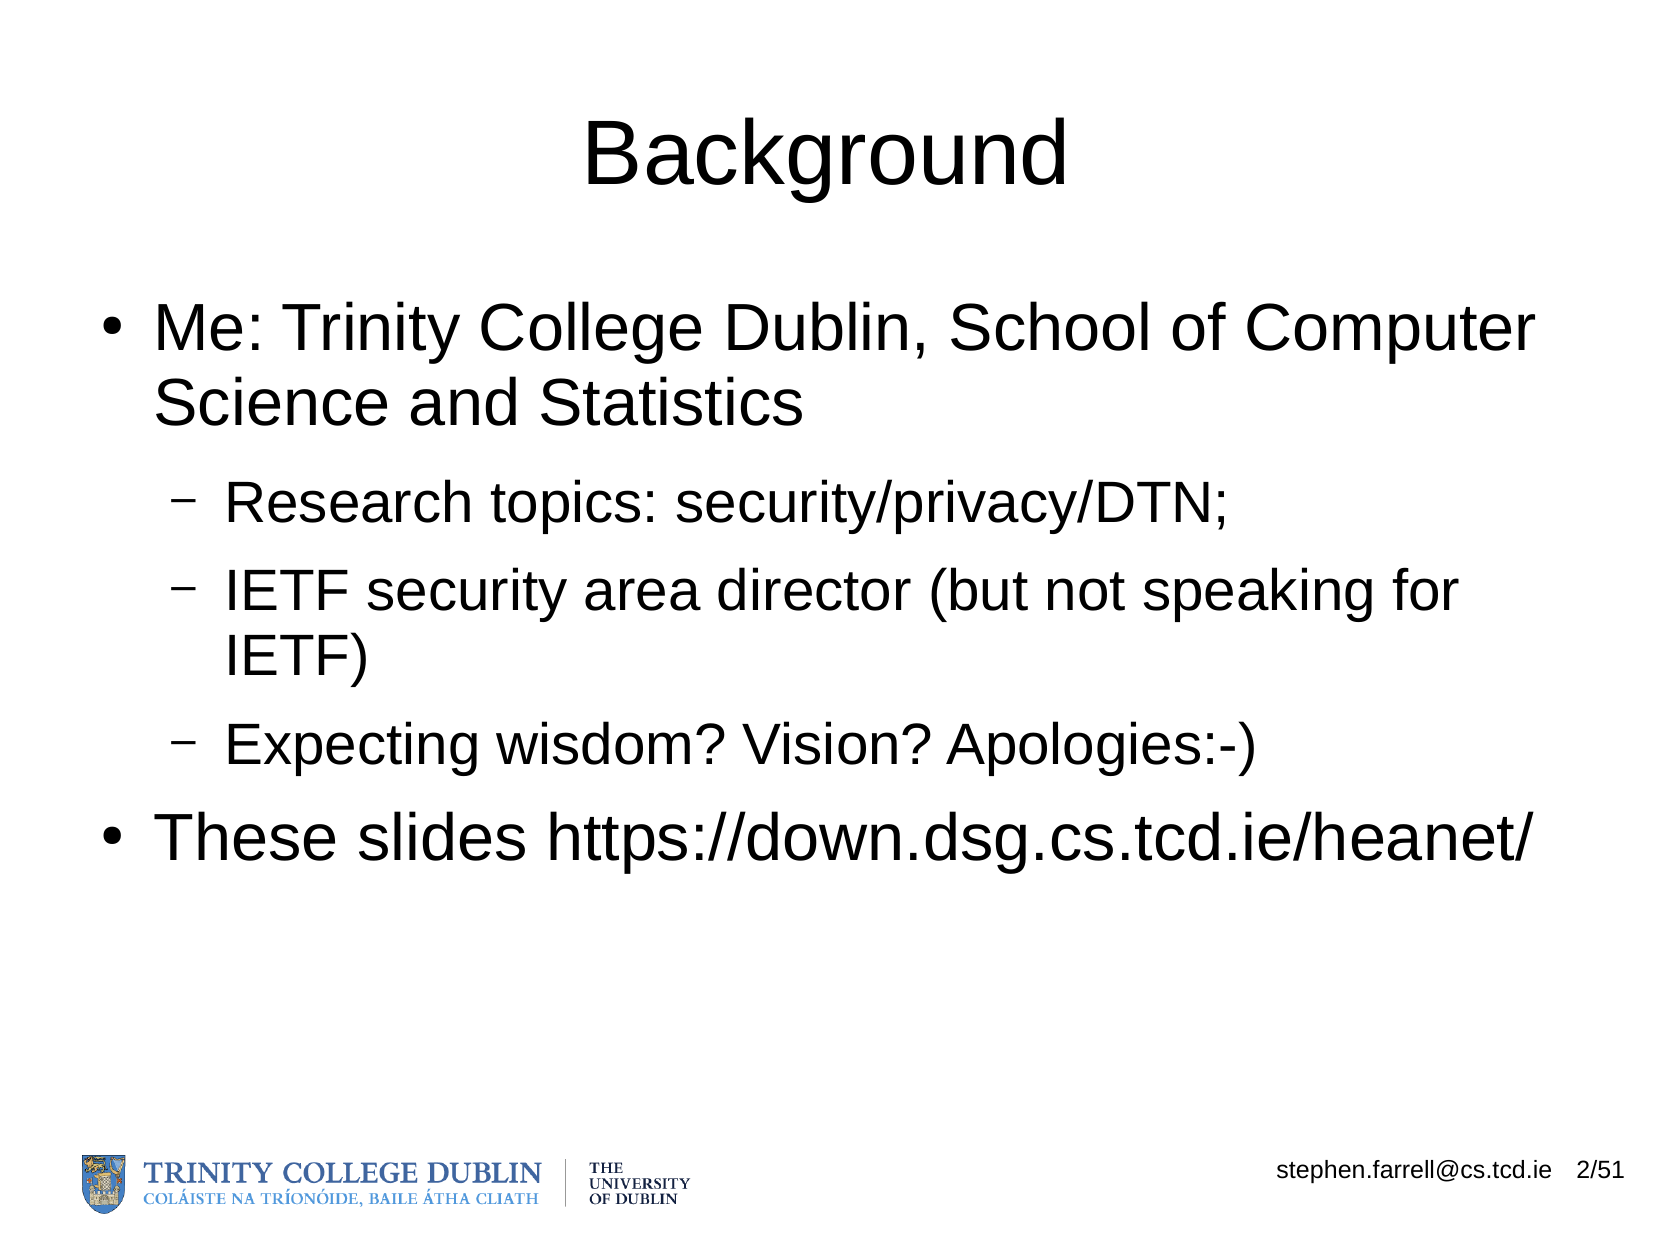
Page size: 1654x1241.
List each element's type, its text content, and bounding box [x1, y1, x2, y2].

list Me: Trinity College Dublin, School of Computer Science and Statistics Research topics: security/privacy/DTN; IETF security area director (but not speaking for IETF) Expecting wisdom? Vision? Apologies:-) These slides https://down.dsg.cs.tcd.ie/heanet/ [82, 290, 1571, 1010]
title Background [82, 49, 1571, 257]
picture [82, 1155, 694, 1214]
